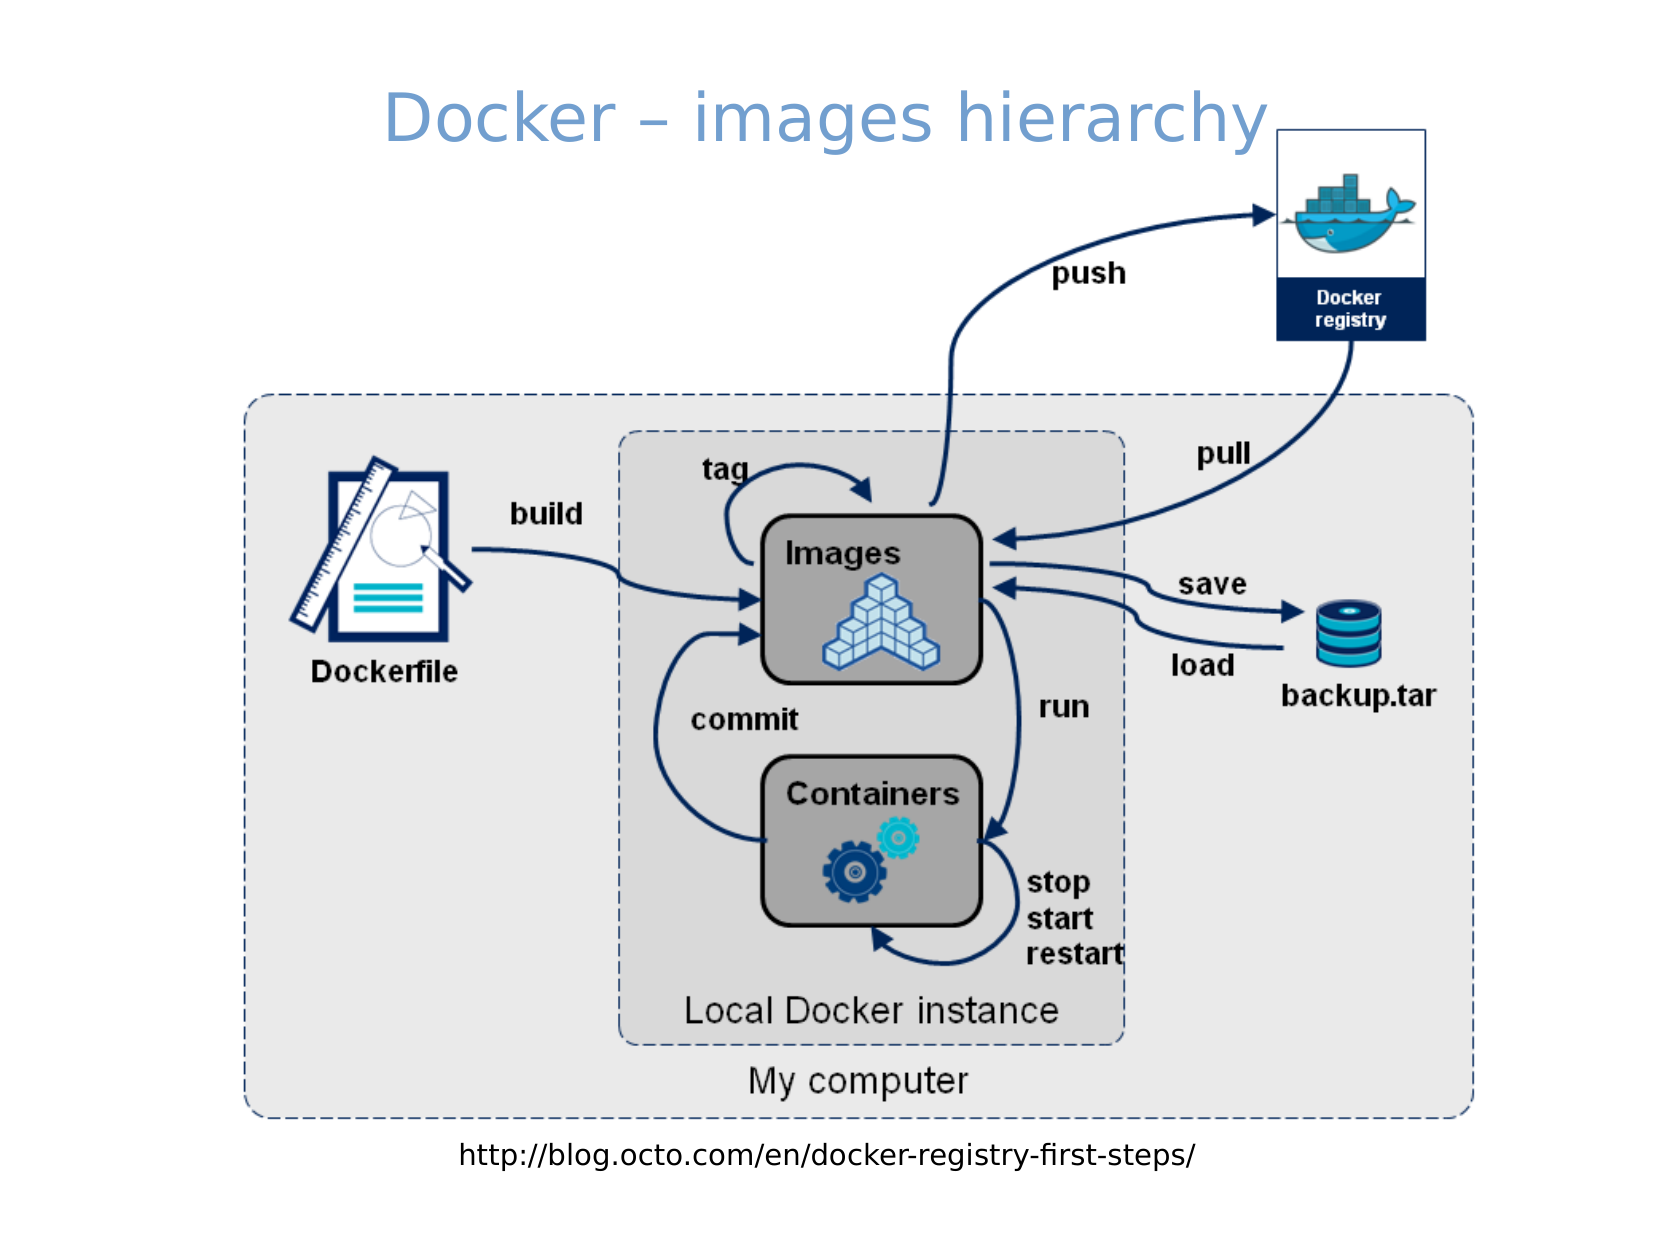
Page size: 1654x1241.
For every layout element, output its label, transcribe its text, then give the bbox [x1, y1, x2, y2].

text_box http://blog.octo.com/en/docker-registry-first-steps/ [443, 1130, 1210, 1180]
text_box Docker – images hierarchy [367, 72, 1286, 166]
picture [225, 115, 1487, 1132]
